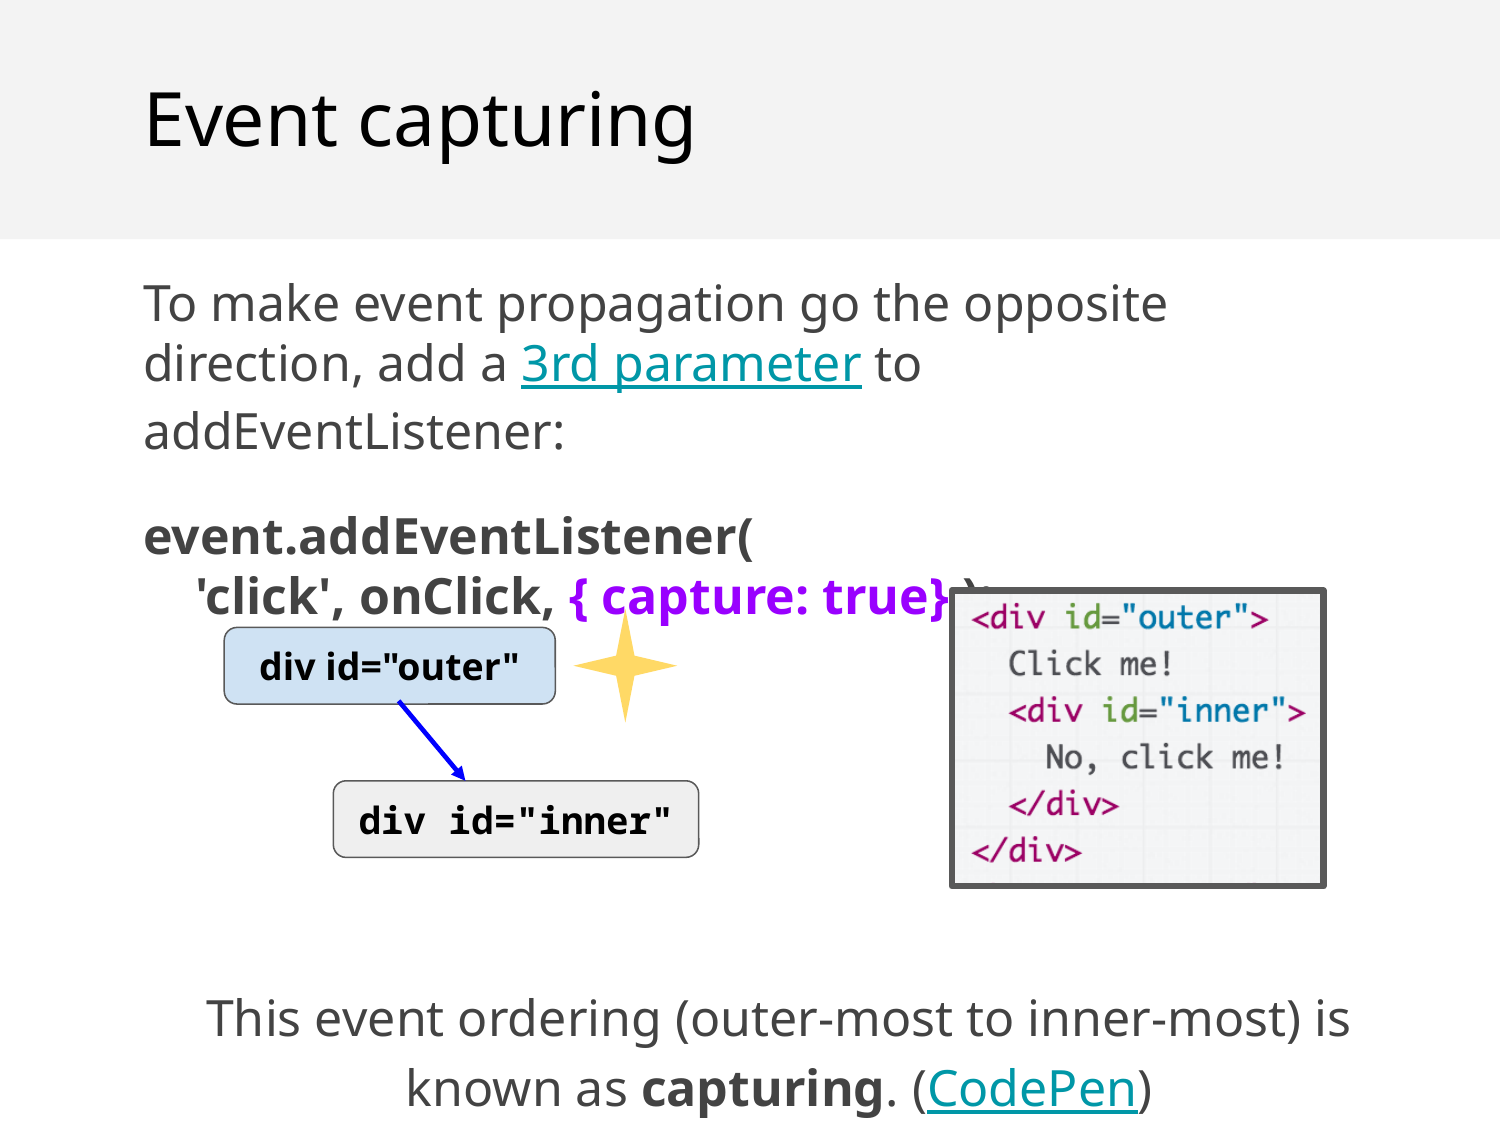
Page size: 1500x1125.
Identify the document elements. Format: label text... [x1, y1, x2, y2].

list To make event propagation go the opposite direction, add a 3rd parameter to addEventListener: event.addEventListener( 'click', onClick, { capture: true} ); [128, 255, 1372, 515]
text_box div id="inner" [333, 780, 699, 858]
text_box [573, 608, 678, 723]
title Event capturing [128, 56, 1372, 183]
picture [954, 593, 1321, 884]
text_box div id="outer" [224, 627, 556, 705]
list This event ordering (outer-most to inner-most) is known as capturing. (CodePen) [157, 962, 1401, 1125]
